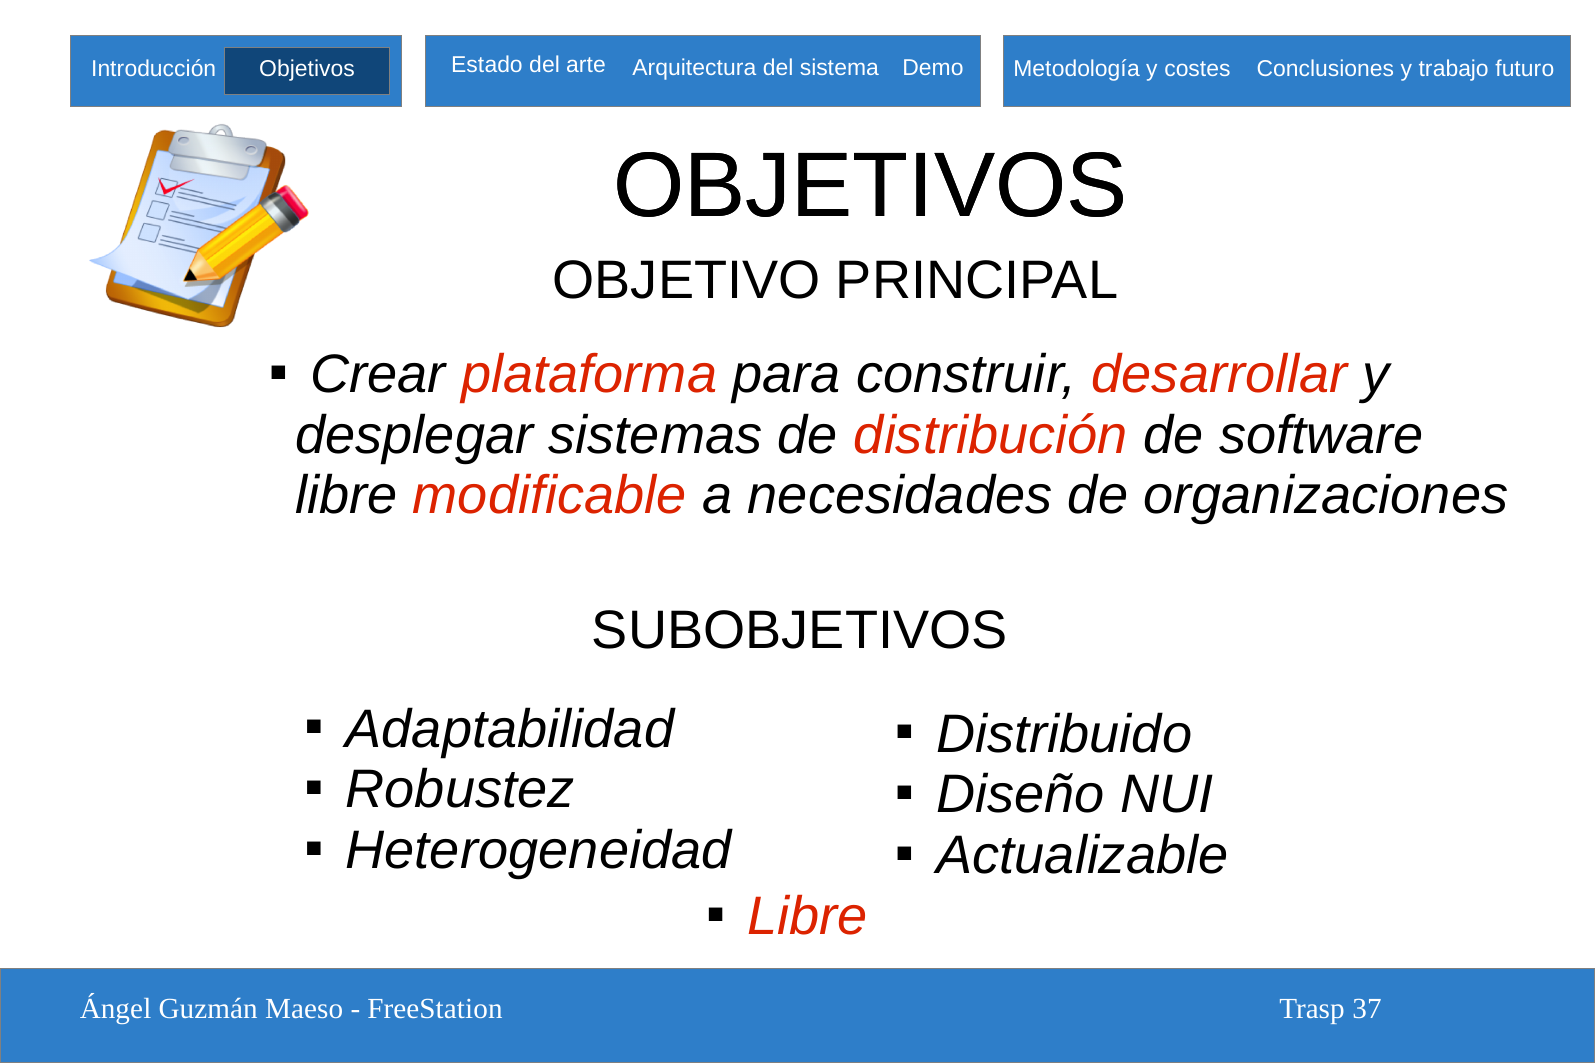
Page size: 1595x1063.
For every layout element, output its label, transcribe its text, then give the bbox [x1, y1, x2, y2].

title Conclusiones y trabajo futuro [1228, 36, 1583, 101]
title SUBOBJETIVOS [82, 573, 1518, 686]
text_box [70, 35, 402, 107]
text_box [425, 35, 981, 47]
title Metodología y costes [981, 36, 1228, 101]
text_box [1003, 101, 1571, 107]
picture [70, 106, 319, 355]
title Arquitectura del sistema [625, 41, 886, 94]
text_box Crear plataforma para construir, desarrollar y desplegar sistemas de distribución de software libre modificable a necesidades de organizaciones [259, 336, 1512, 539]
title Estado del arte [413, 41, 644, 89]
title OBJETIVOS [153, 128, 1589, 240]
text_box Adaptabilidad Robustez Heterogeneidad [295, 686, 792, 893]
title Objetivos [243, 36, 384, 101]
title Introducción [64, 36, 243, 101]
text_box Distribuido Diseño NUI Actualizable [885, 690, 1382, 898]
title OBJETIVO PRINCIPAL [118, 224, 1554, 336]
text_box Libre [696, 868, 957, 963]
title Demo [868, 47, 999, 88]
text_box [425, 88, 981, 107]
